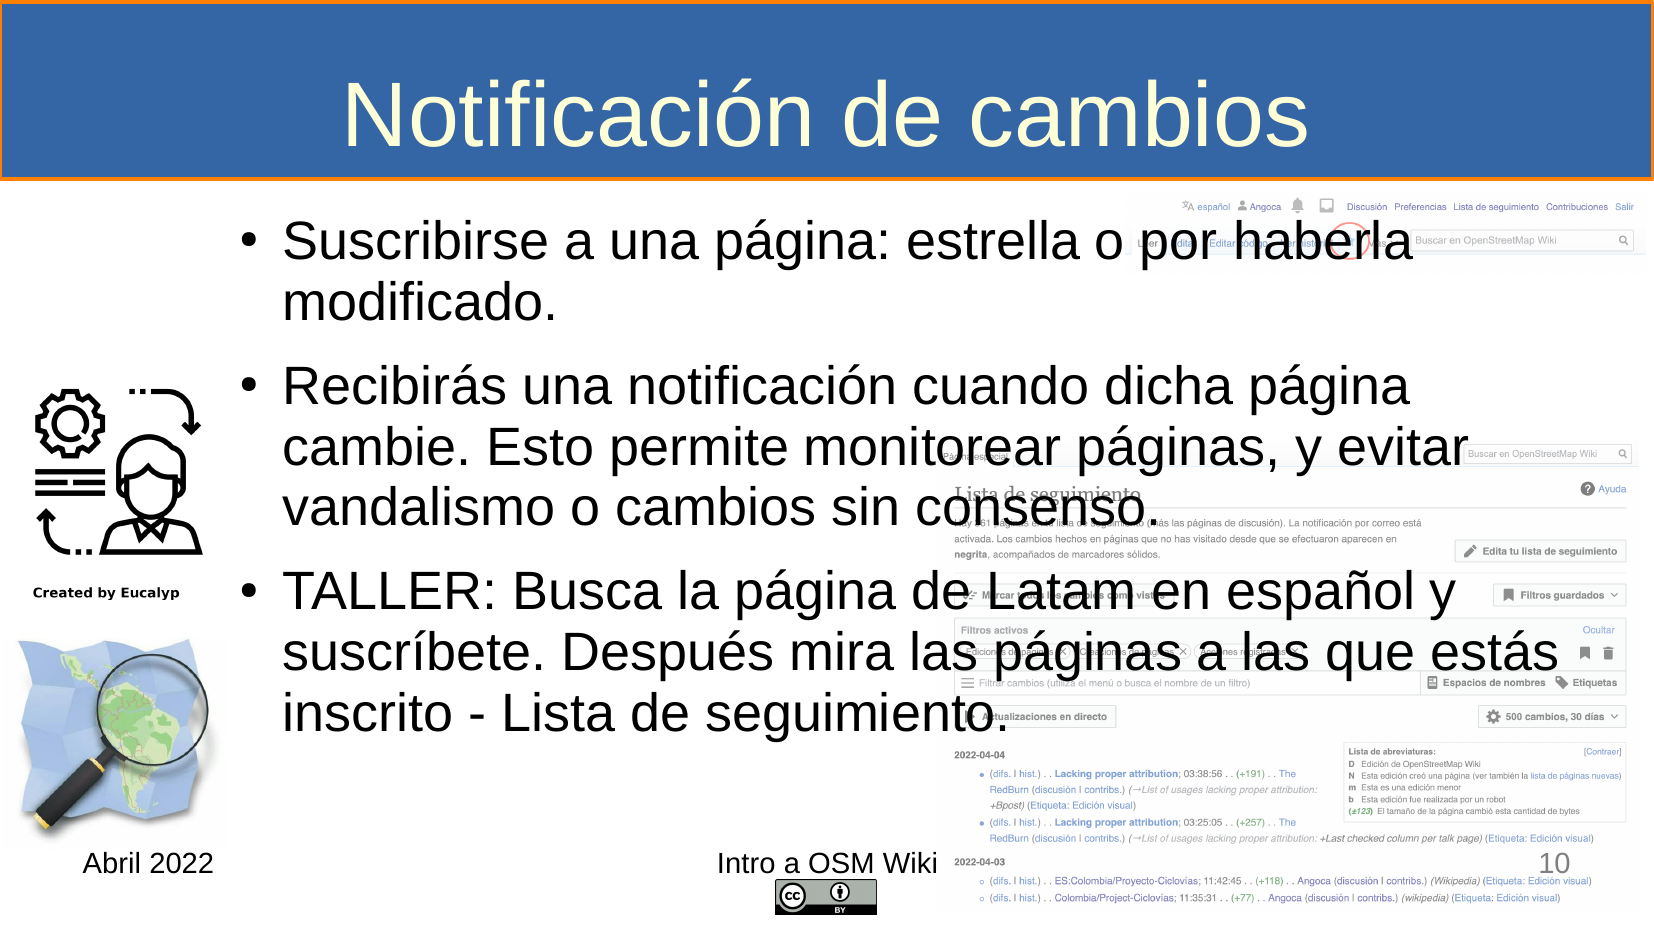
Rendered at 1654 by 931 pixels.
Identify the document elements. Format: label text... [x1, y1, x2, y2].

picture [1125, 192, 1646, 277]
picture [0, 623, 226, 849]
picture [937, 440, 1639, 912]
picture [11, 386, 226, 601]
title Notificación de cambios [82, 37, 1571, 193]
list Suscribirse a una página: estrella o por haberla modificado. Recibirás una notificación cuando dicha página cambie. Esto permite monitorear páginas, y evitar vandalismo o cambios sin consenso. TALLER: Busca la página de Latam en español y suscríbete. Después mira las páginas a las que estás inscrito - Lista de seguimiento. [225, 210, 1609, 751]
picture [775, 879, 877, 915]
